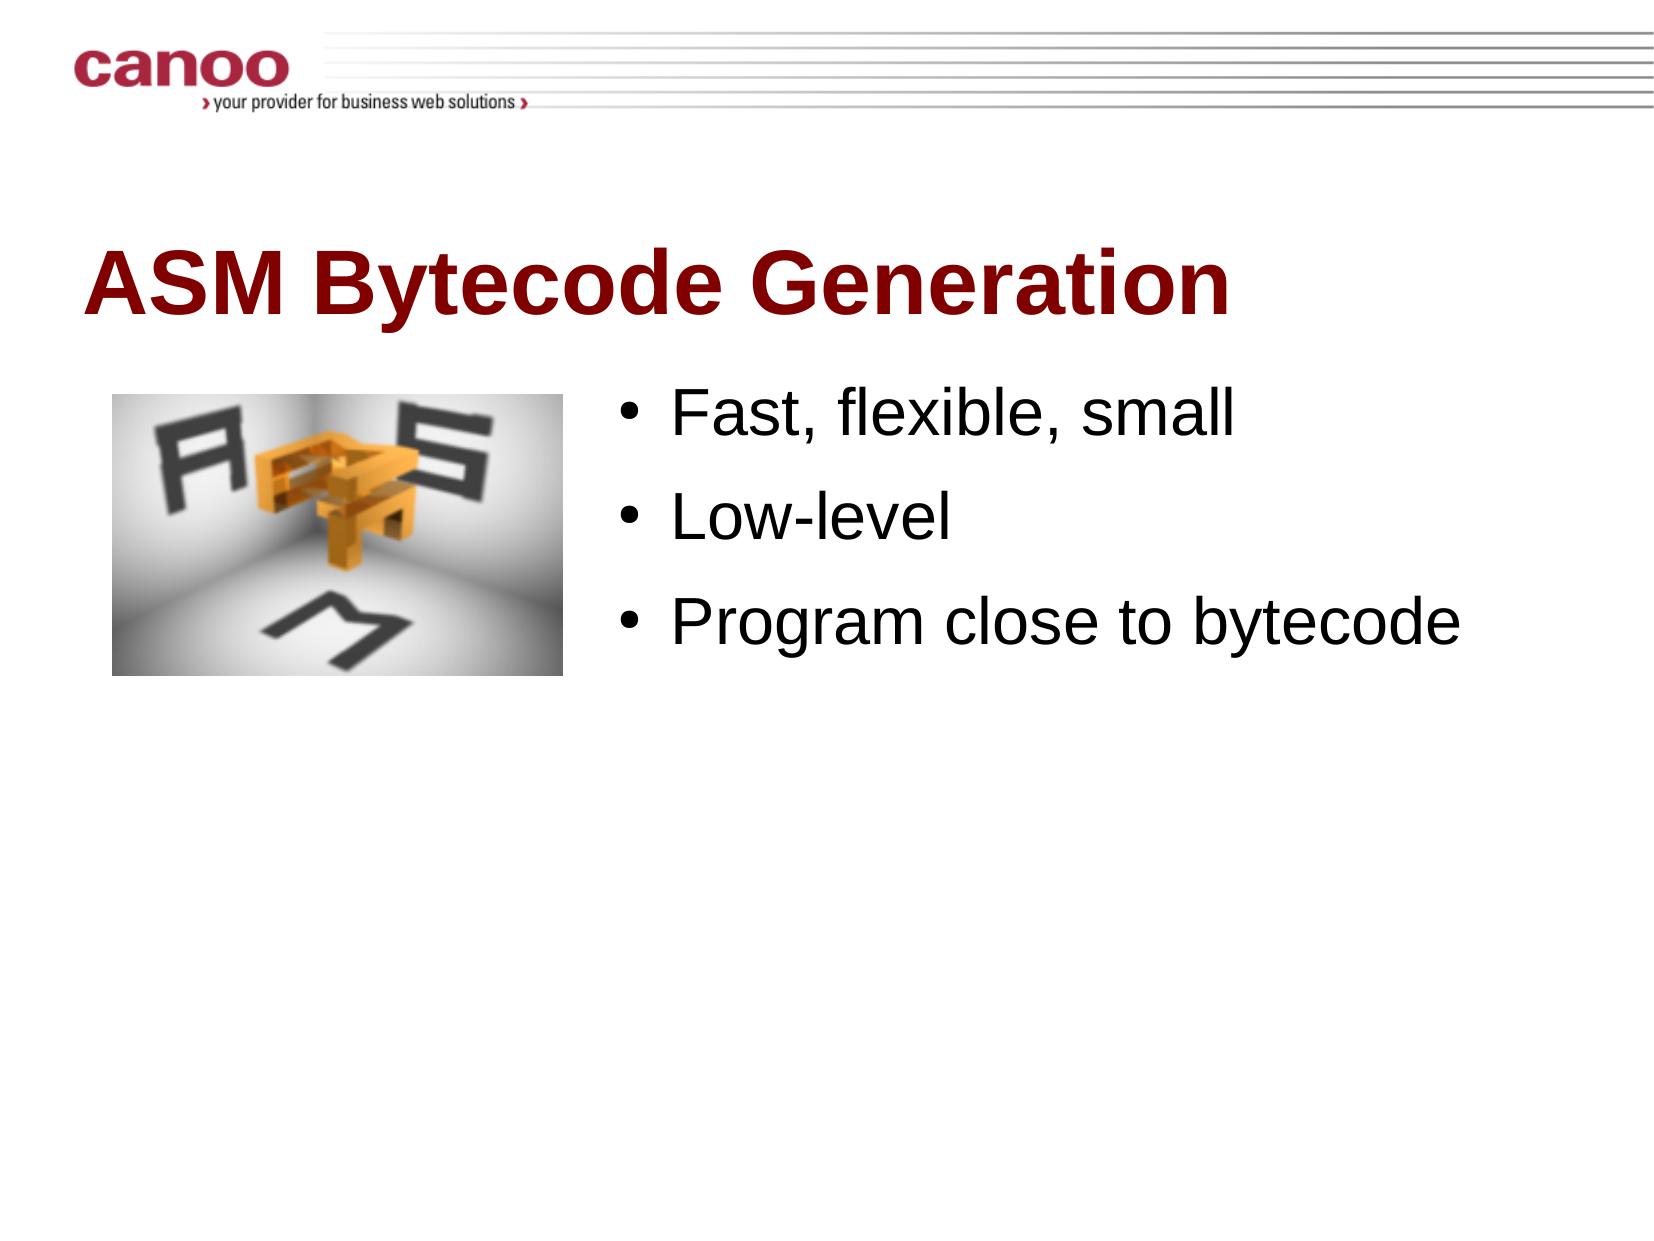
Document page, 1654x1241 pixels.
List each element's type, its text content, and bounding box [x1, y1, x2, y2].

picture [0, 0, 1654, 166]
list Fast, flexible, small Low-level Program close to bytecode [600, 375, 1613, 1165]
title ASM Bytecode Generation [82, 179, 1571, 387]
picture [112, 394, 563, 676]
